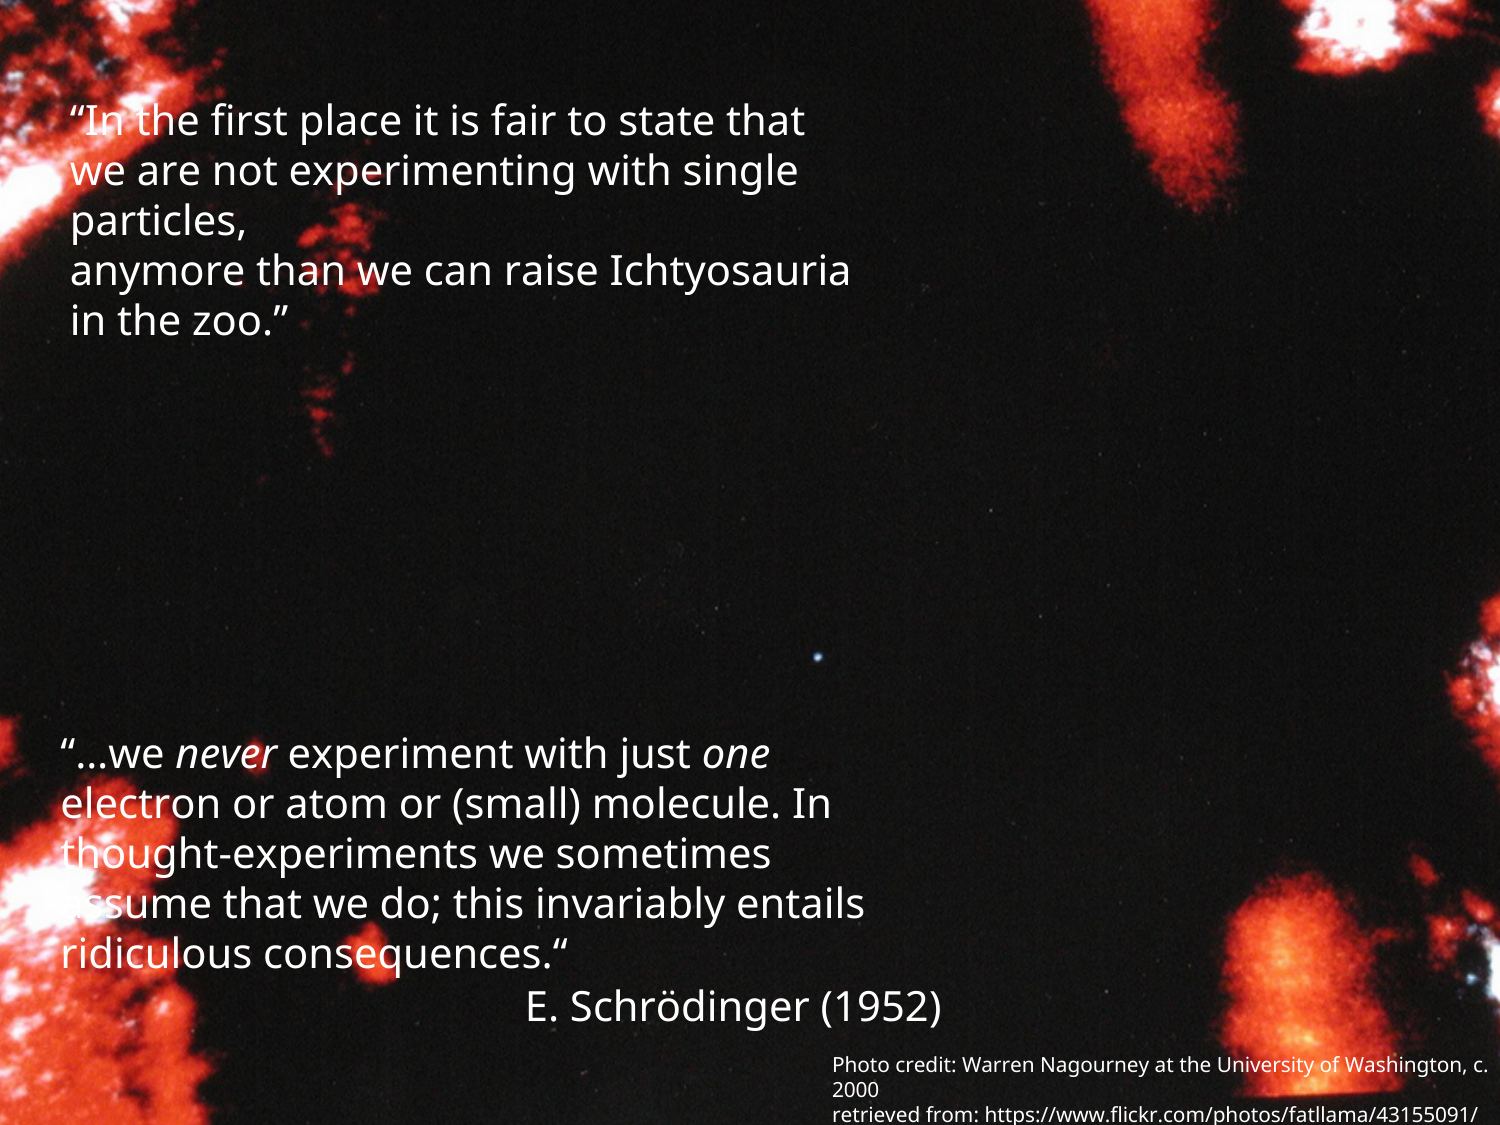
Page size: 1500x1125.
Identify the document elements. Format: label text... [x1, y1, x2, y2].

picture [1438, 1110, 1444, 1121]
text_box Photo credit: Warren Nagourney at the University of Washington, c. 2000 retrieved from: https://www.flickr.com/photos/fatllama/43155091/ [817, 1044, 1500, 1110]
text_box “In the first place it is fair to state that we are not experimenting with single particles, anymore than we can raise Ichtyosauria in the zoo.” [55, 85, 885, 352]
text_box “…we never experiment with just one electron or atom or (small) molecule. In thought-experiments we sometimes assume that we do; this invariably entails ridiculous consequences.“ [45, 719, 901, 1035]
text_box E. Schrödinger (1952) [510, 971, 957, 1038]
picture [0, 0, 1500, 1125]
